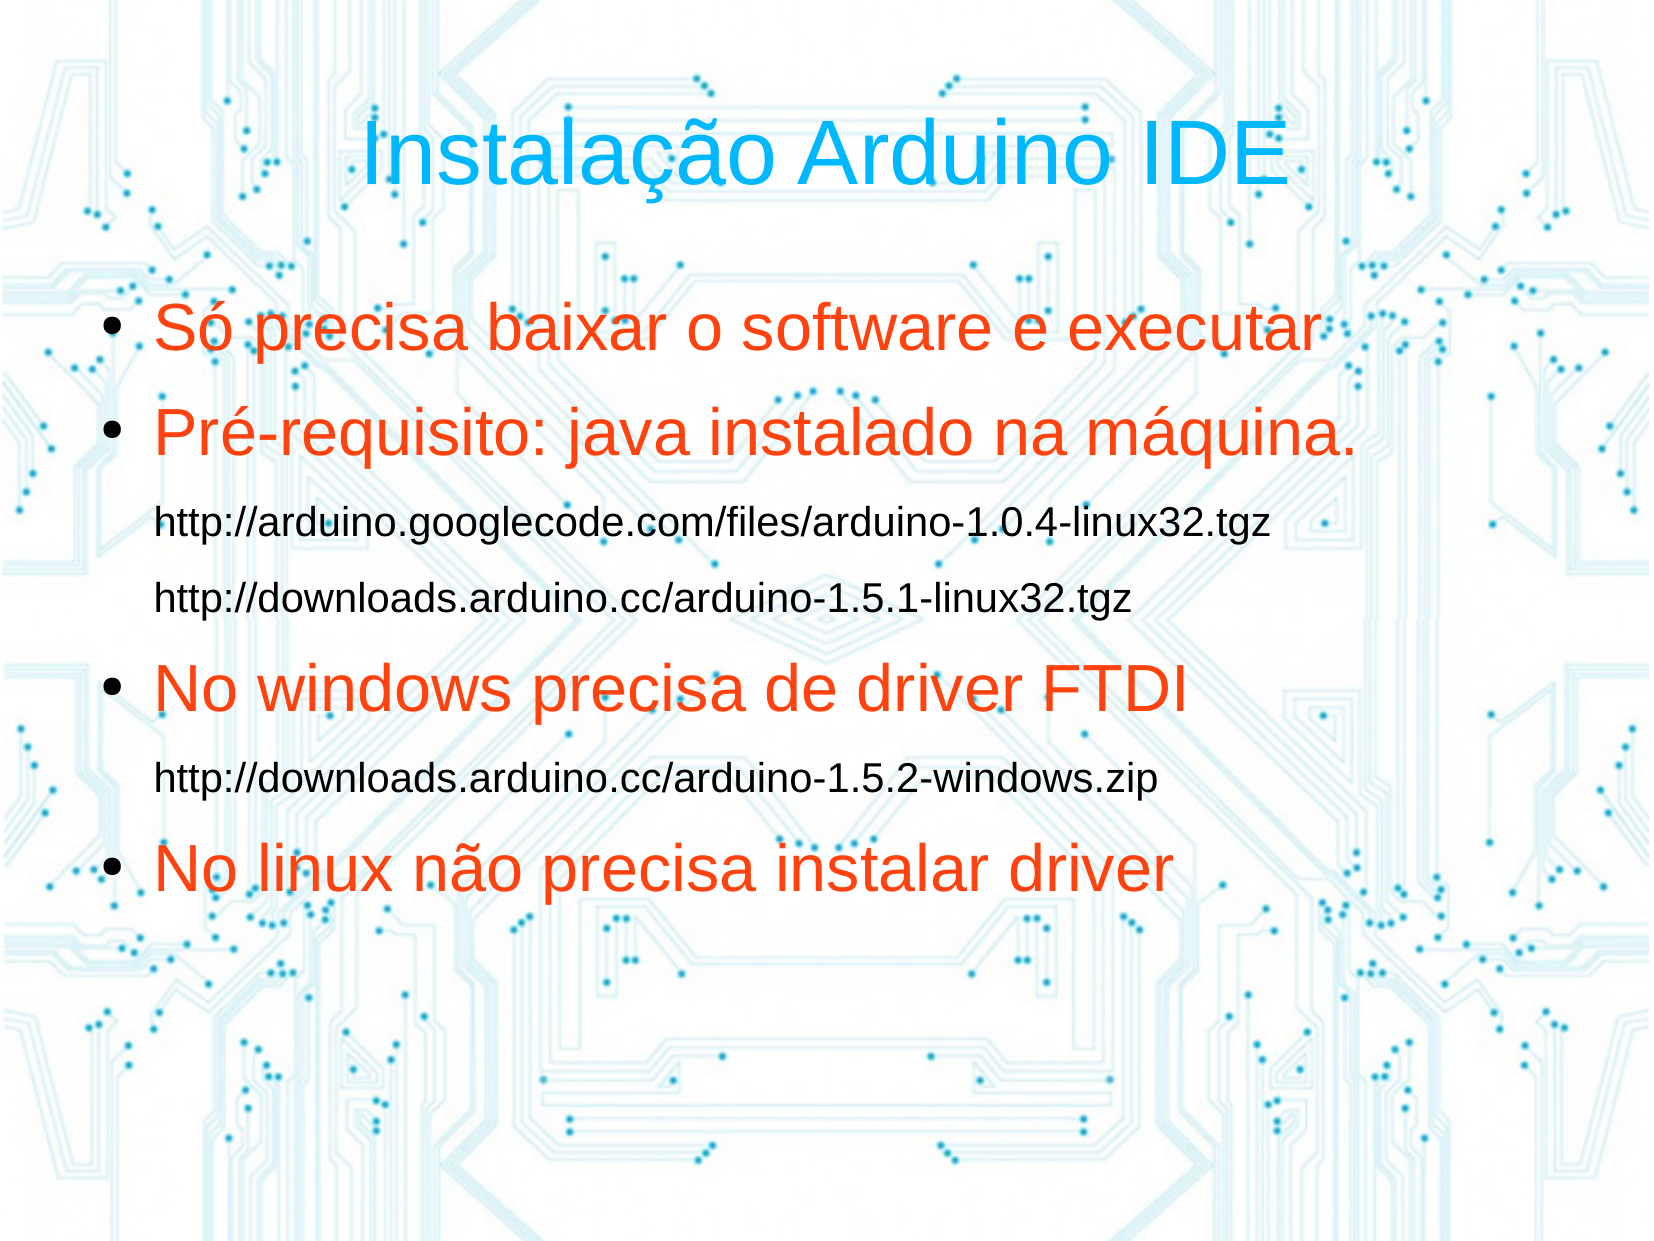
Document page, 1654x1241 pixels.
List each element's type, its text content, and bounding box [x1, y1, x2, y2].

title Instalação Arduino IDE [82, 49, 1571, 257]
list Só precisa baixar o software e executar Pré-requisito: java instalado na máquina. http://arduino.googlecode.com/files/arduino-1.0.4-linux32.tgz http://downloads.arduino.cc/arduino-1.5.1-linux32.tgz No windows precisa de driver FTDI http://downloads.arduino.cc/arduino-1.5.2-windows.zip No linux não precisa instalar driver [82, 290, 1538, 1010]
picture [0, 0, 1654, 1241]
